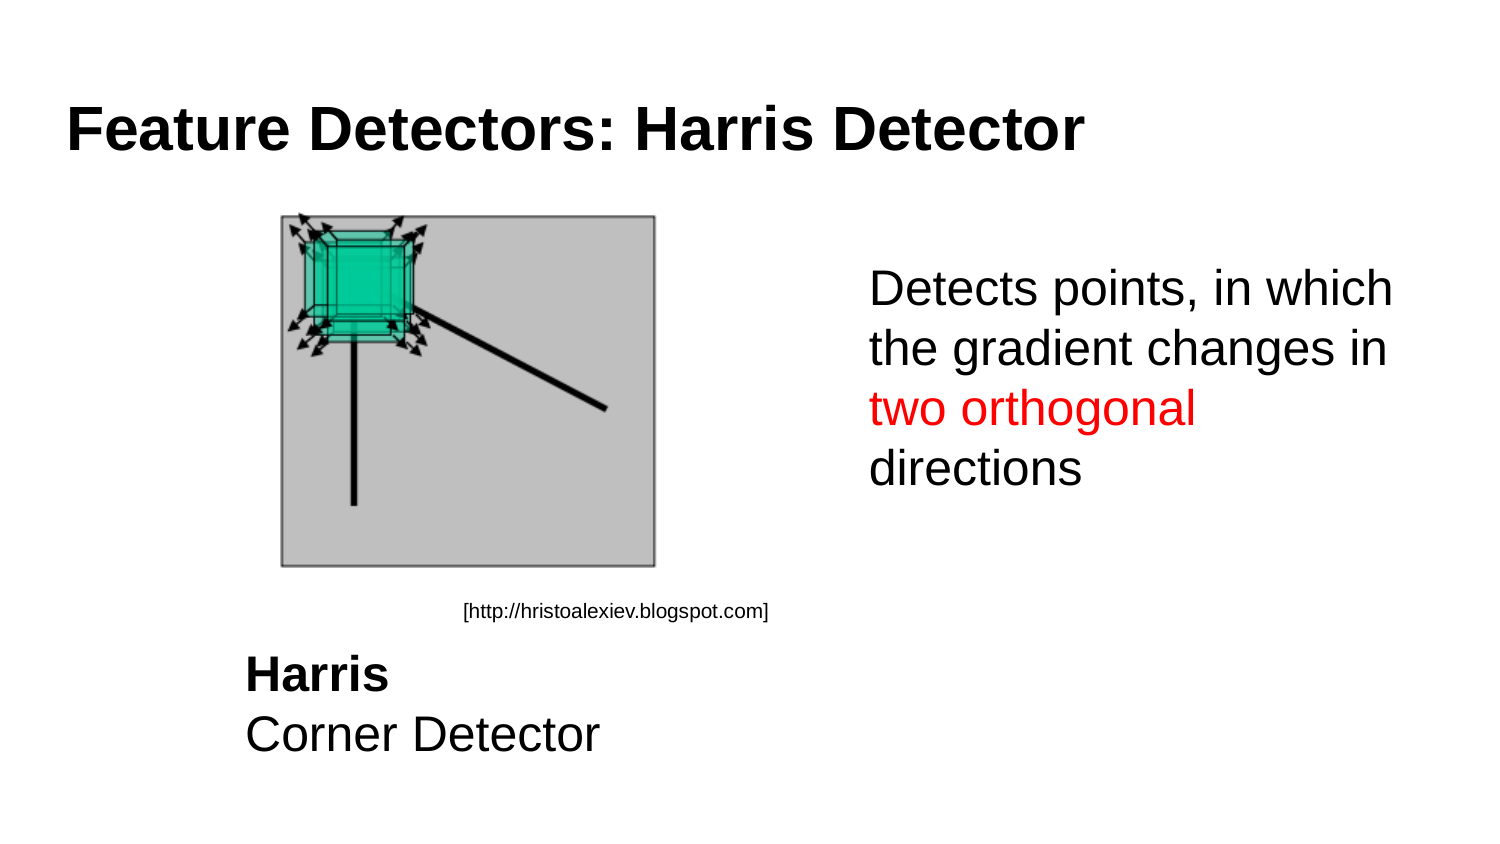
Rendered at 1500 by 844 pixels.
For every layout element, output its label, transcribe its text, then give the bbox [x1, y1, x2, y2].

text_box Harris Corner Detector [230, 626, 691, 770]
text_box Detects points, in which the gradient changes in two orthogonal directions [853, 240, 1436, 646]
title Feature Detectors: Harris Detector [51, 72, 1449, 167]
text_box [http://hristoalexiev.blogspot.com] [448, 582, 817, 646]
picture [262, 199, 691, 594]
